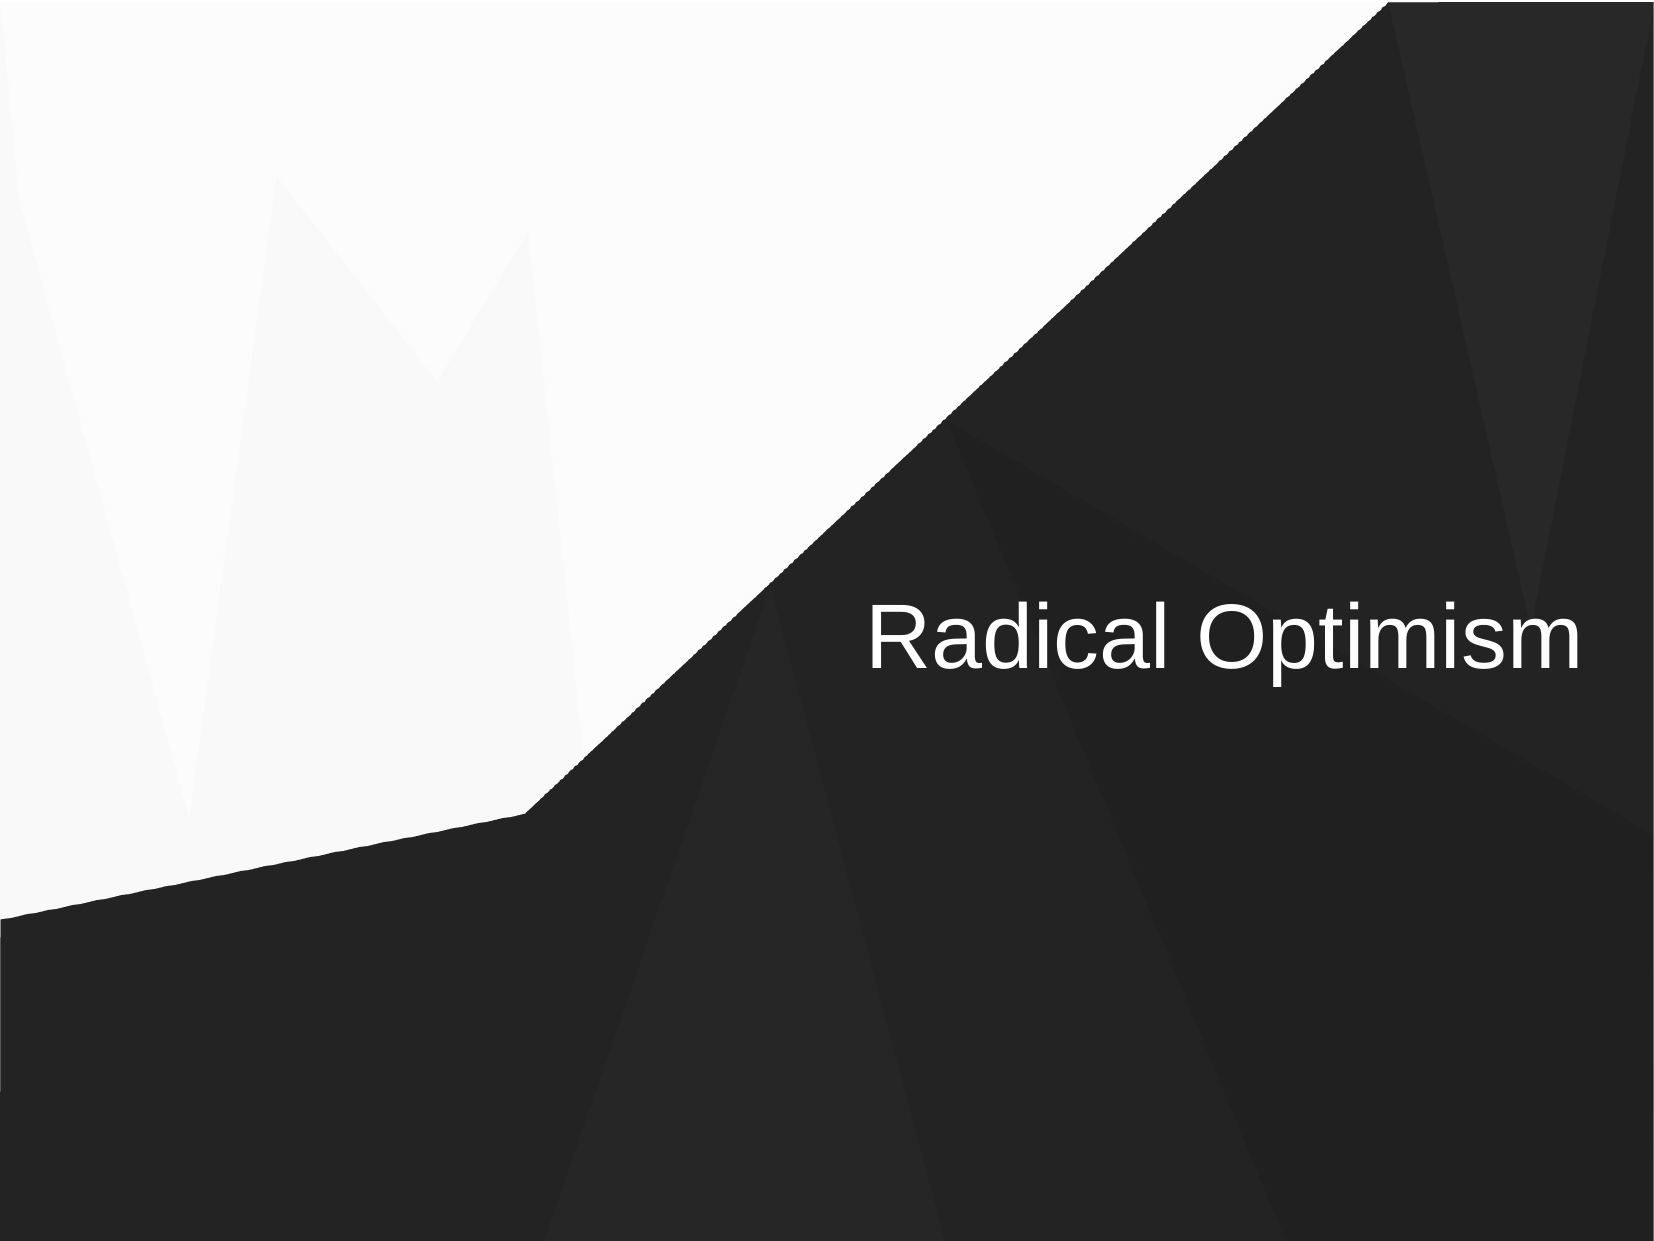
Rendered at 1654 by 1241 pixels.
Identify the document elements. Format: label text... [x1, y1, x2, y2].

picture [0, 2, 1654, 1241]
title Radical Optimism [865, 561, 1613, 712]
